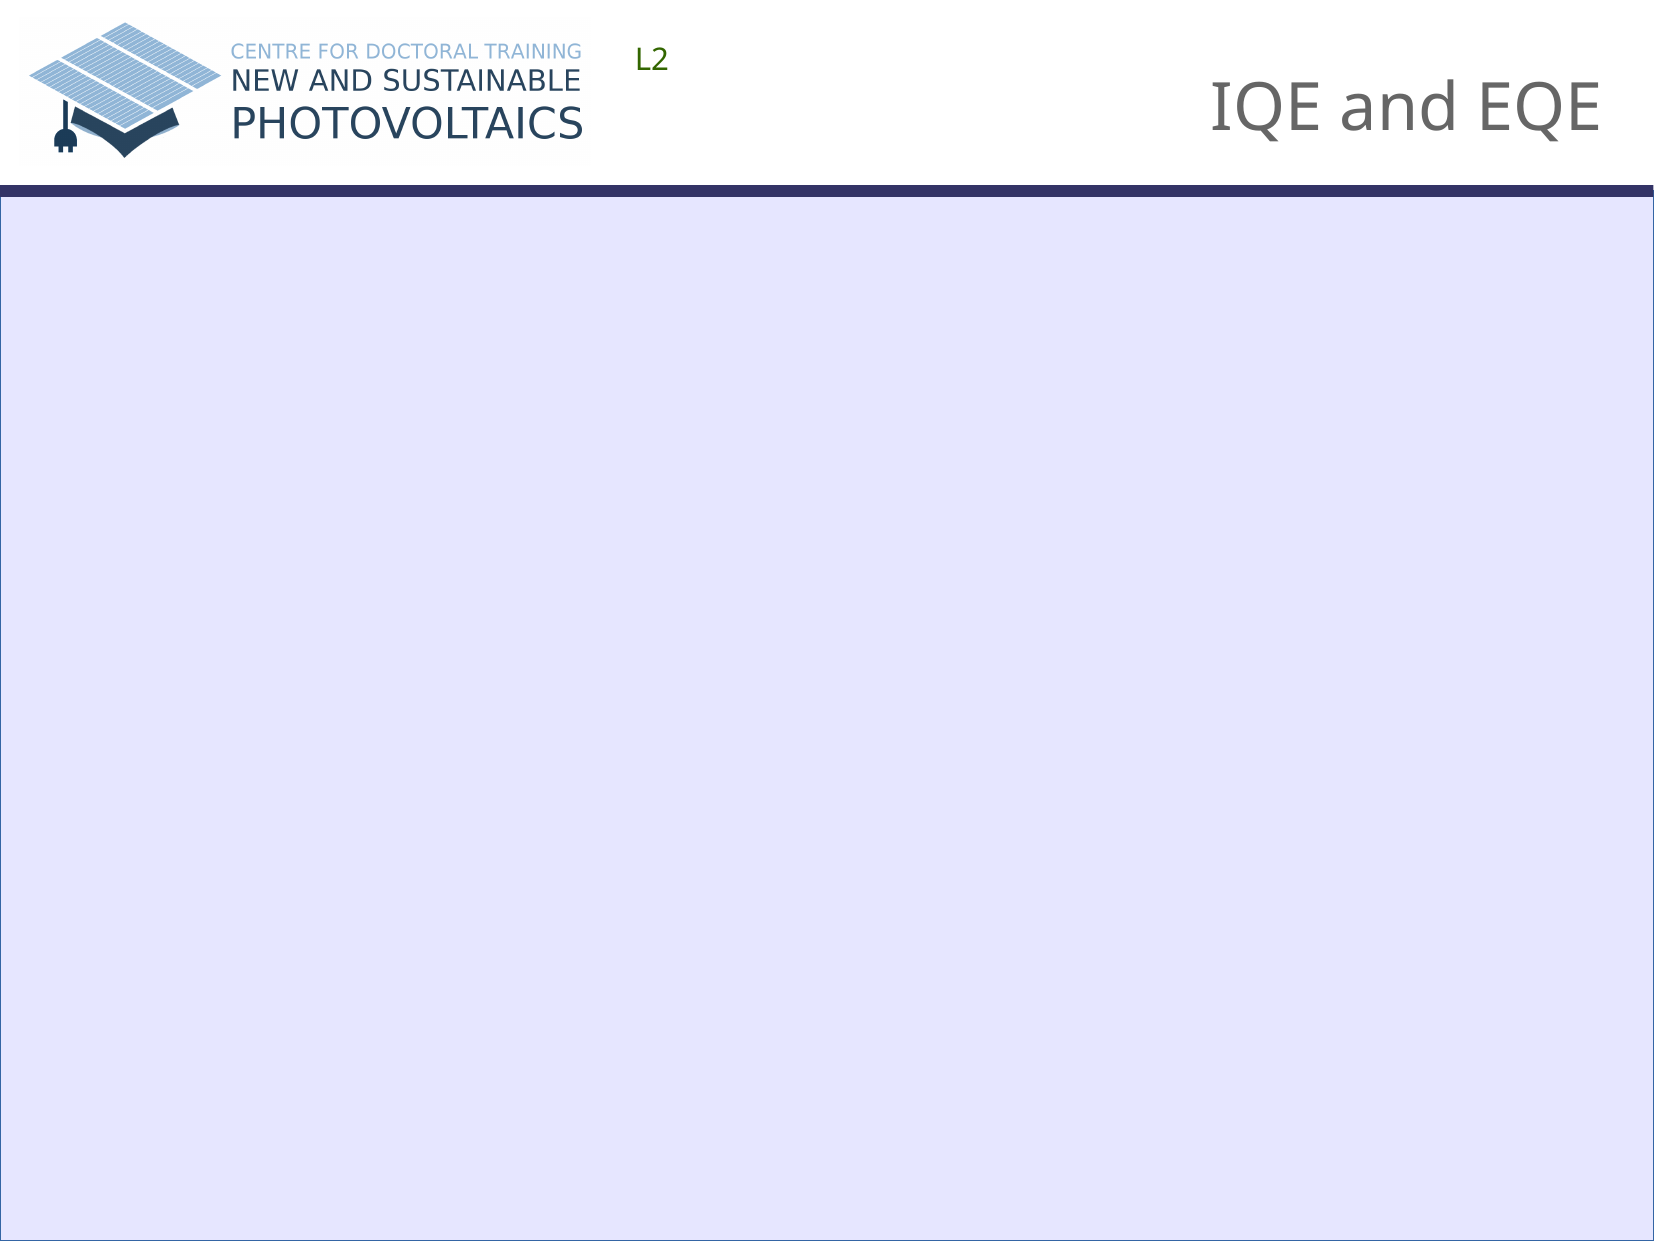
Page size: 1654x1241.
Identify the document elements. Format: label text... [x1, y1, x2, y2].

text_box L2 [620, 29, 880, 80]
text_box [0, 197, 1654, 1241]
picture [19, 17, 591, 166]
text_box IQE and EQE [708, 51, 1619, 142]
